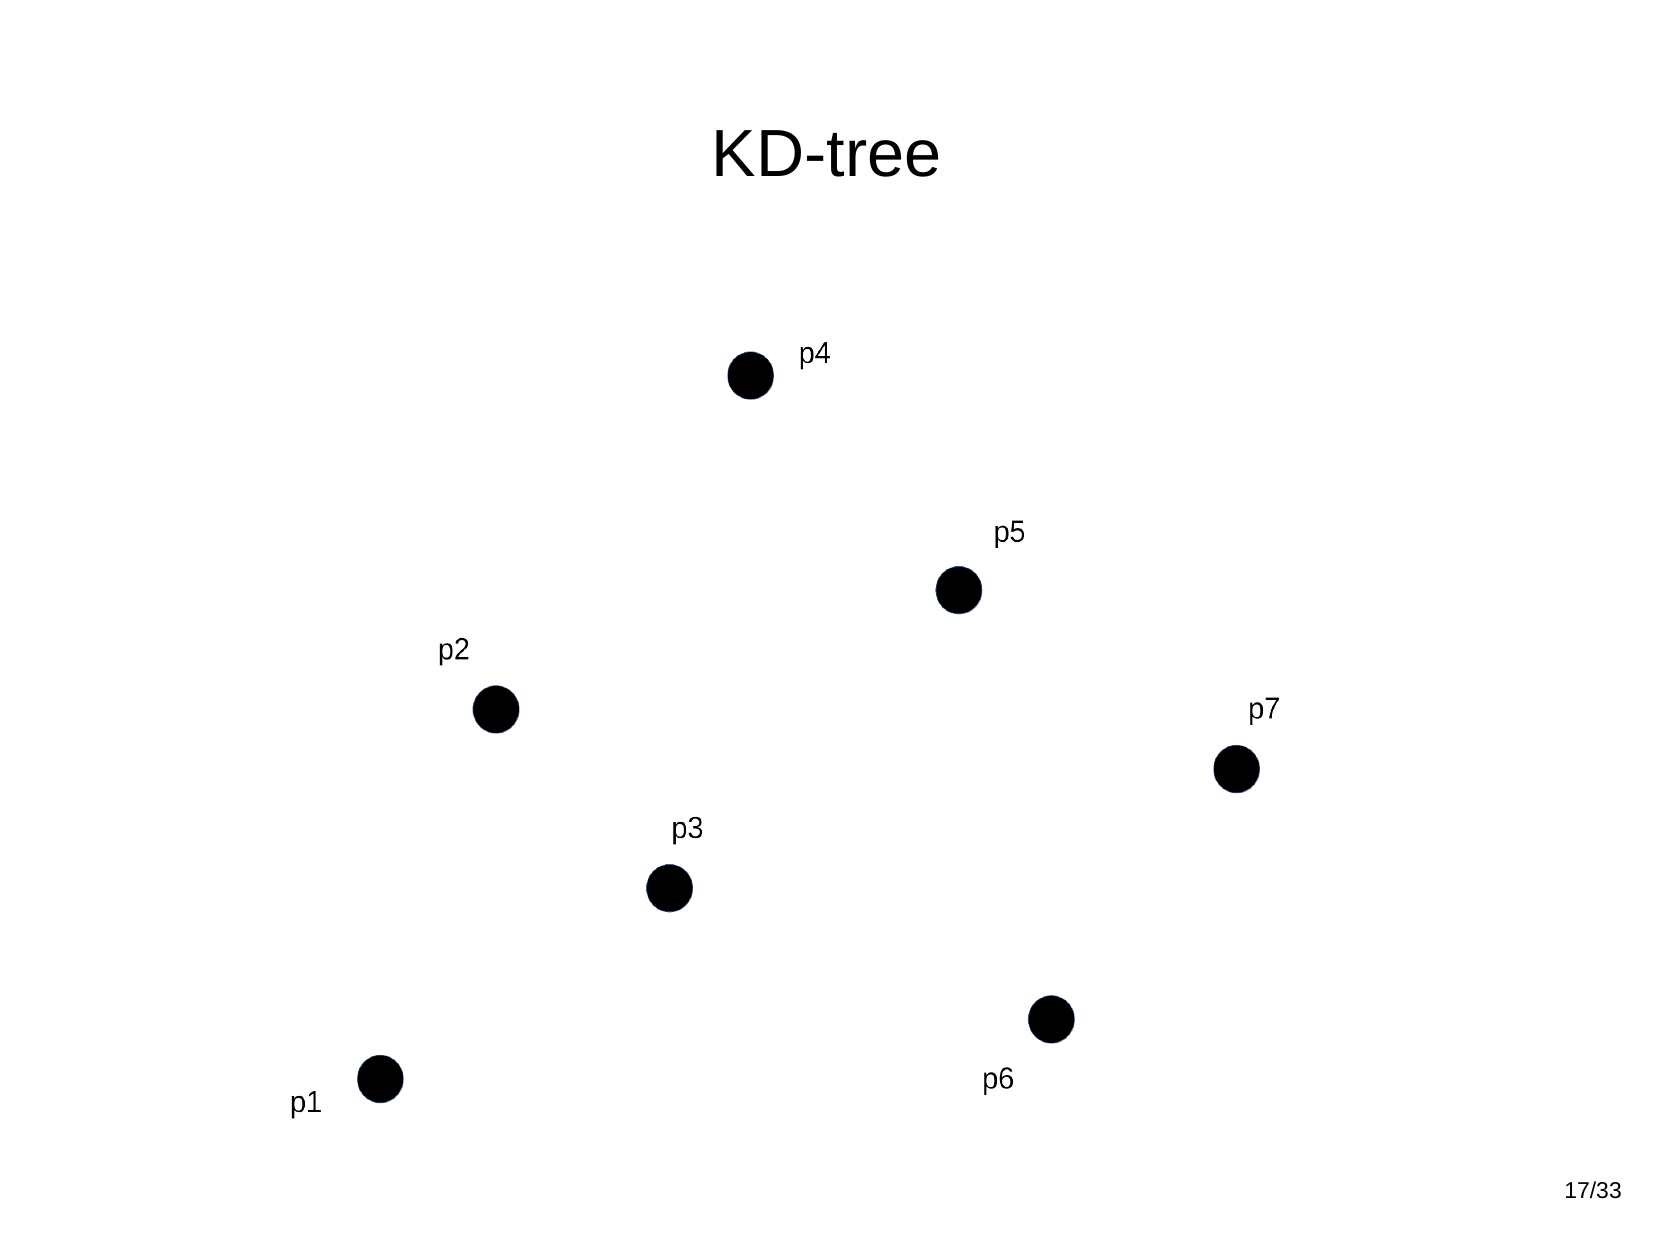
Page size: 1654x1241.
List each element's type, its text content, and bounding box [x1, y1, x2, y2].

picture [160, 244, 1442, 1150]
title KD-tree [82, 49, 1571, 257]
text_box 17/33 [1549, 1170, 1637, 1211]
